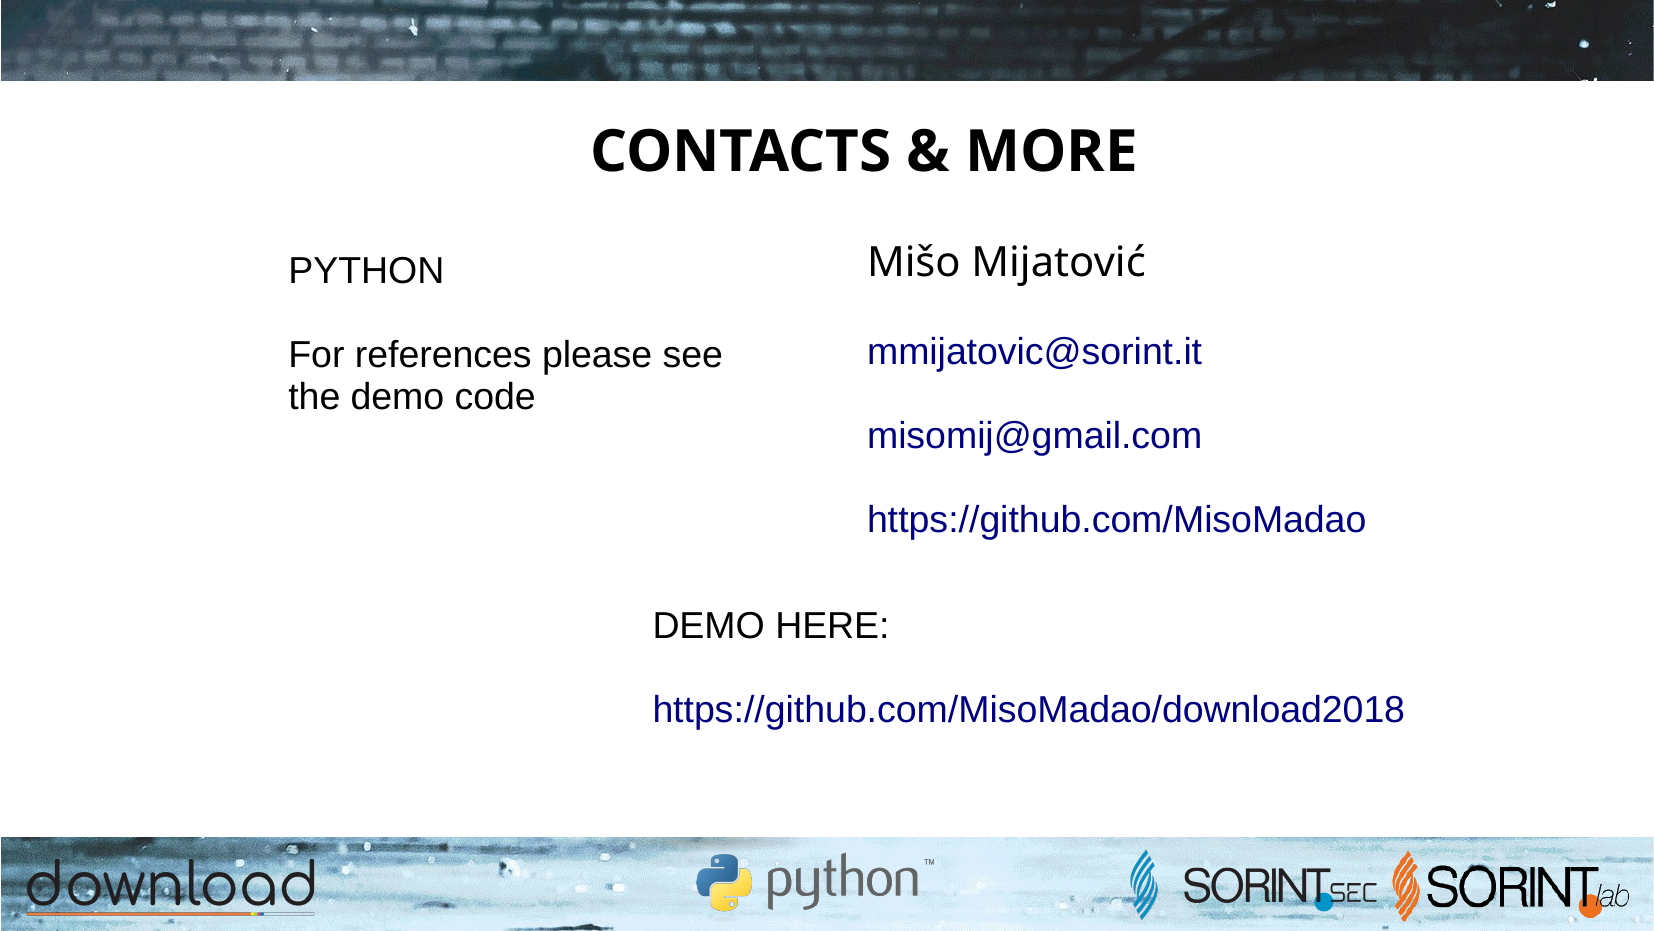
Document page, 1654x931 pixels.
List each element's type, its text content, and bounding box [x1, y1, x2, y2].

text_box PYTHON For references please see the demo code [273, 242, 792, 593]
picture [23, 852, 319, 922]
title CONTACTS & MORE [212, 82, 1442, 198]
text_box DEMO HERE: https://github.com/MisoMadao/download2018 [637, 596, 1421, 780]
picture [696, 852, 934, 922]
text_box Mišo Mijatović mmijatovic@sorint.it misomij@gmail.com https://github.com/MisoMadao [852, 224, 1441, 631]
picture [1110, 849, 1640, 922]
